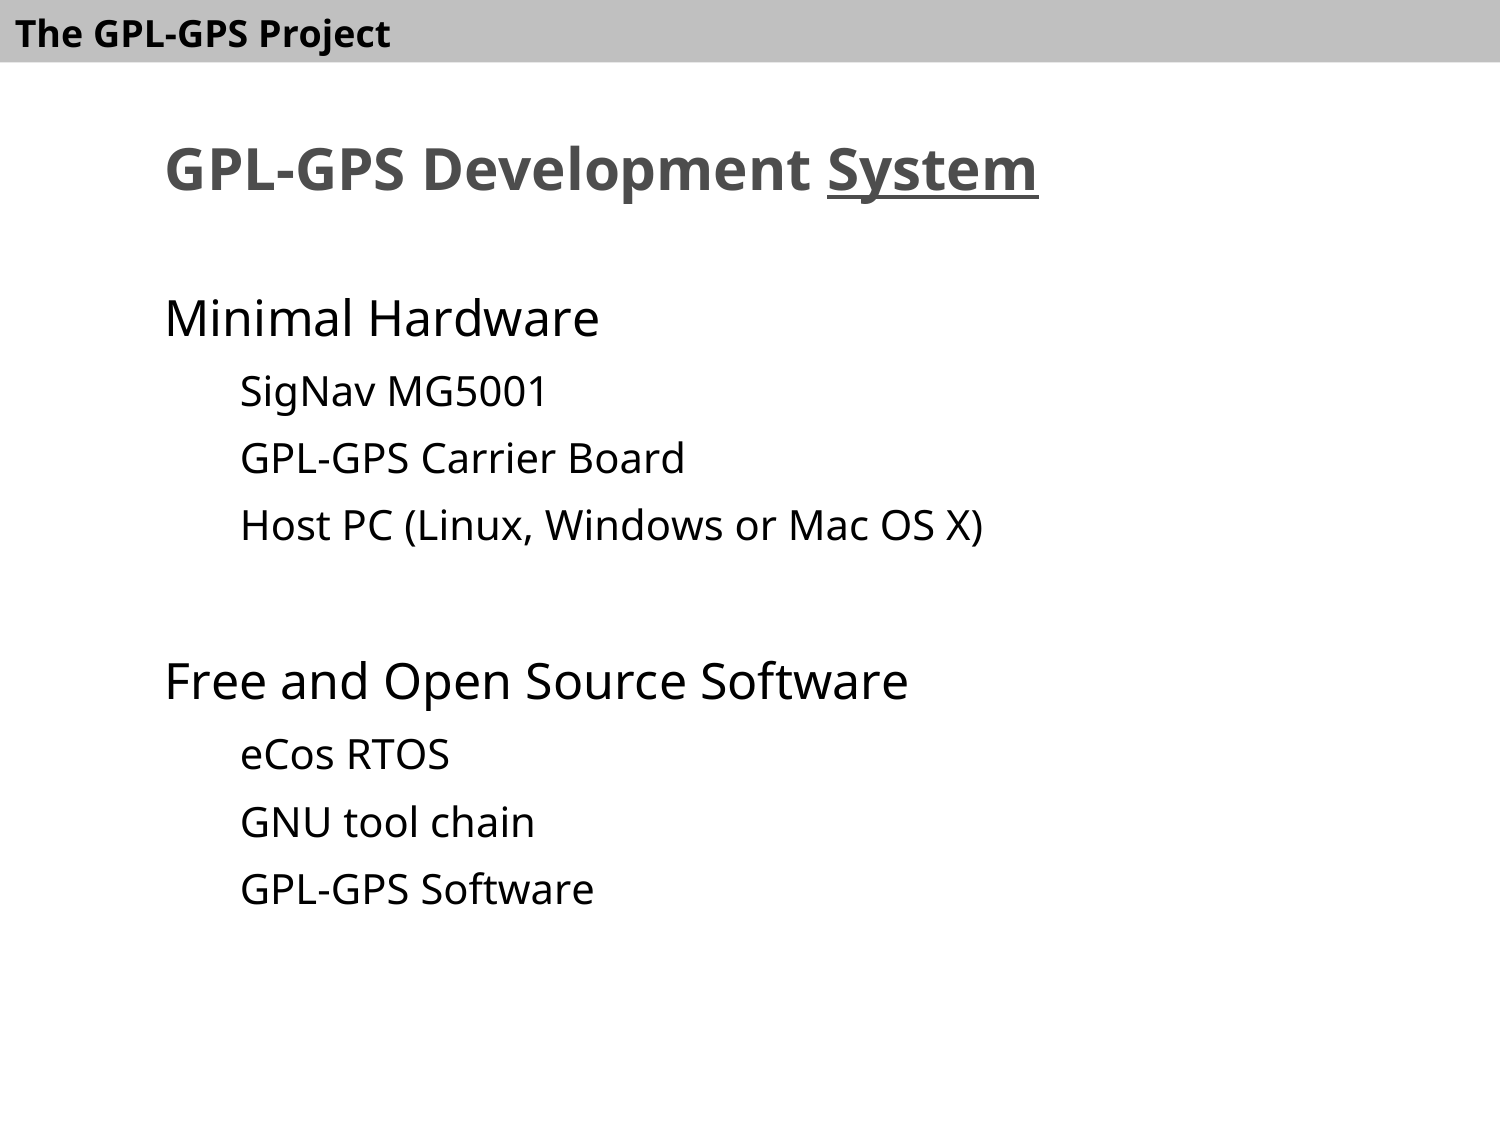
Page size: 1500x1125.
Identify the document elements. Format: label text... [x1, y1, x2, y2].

title GPL-GPS Development System [149, 124, 1463, 213]
list Minimal Hardware SigNav MG5001 GPL-GPS Carrier Board Host PC (Linux, Windows or Mac OS X) Free and Open Source Software eCos RTOS GNU tool chain GPL-GPS Software [149, 275, 1463, 1013]
